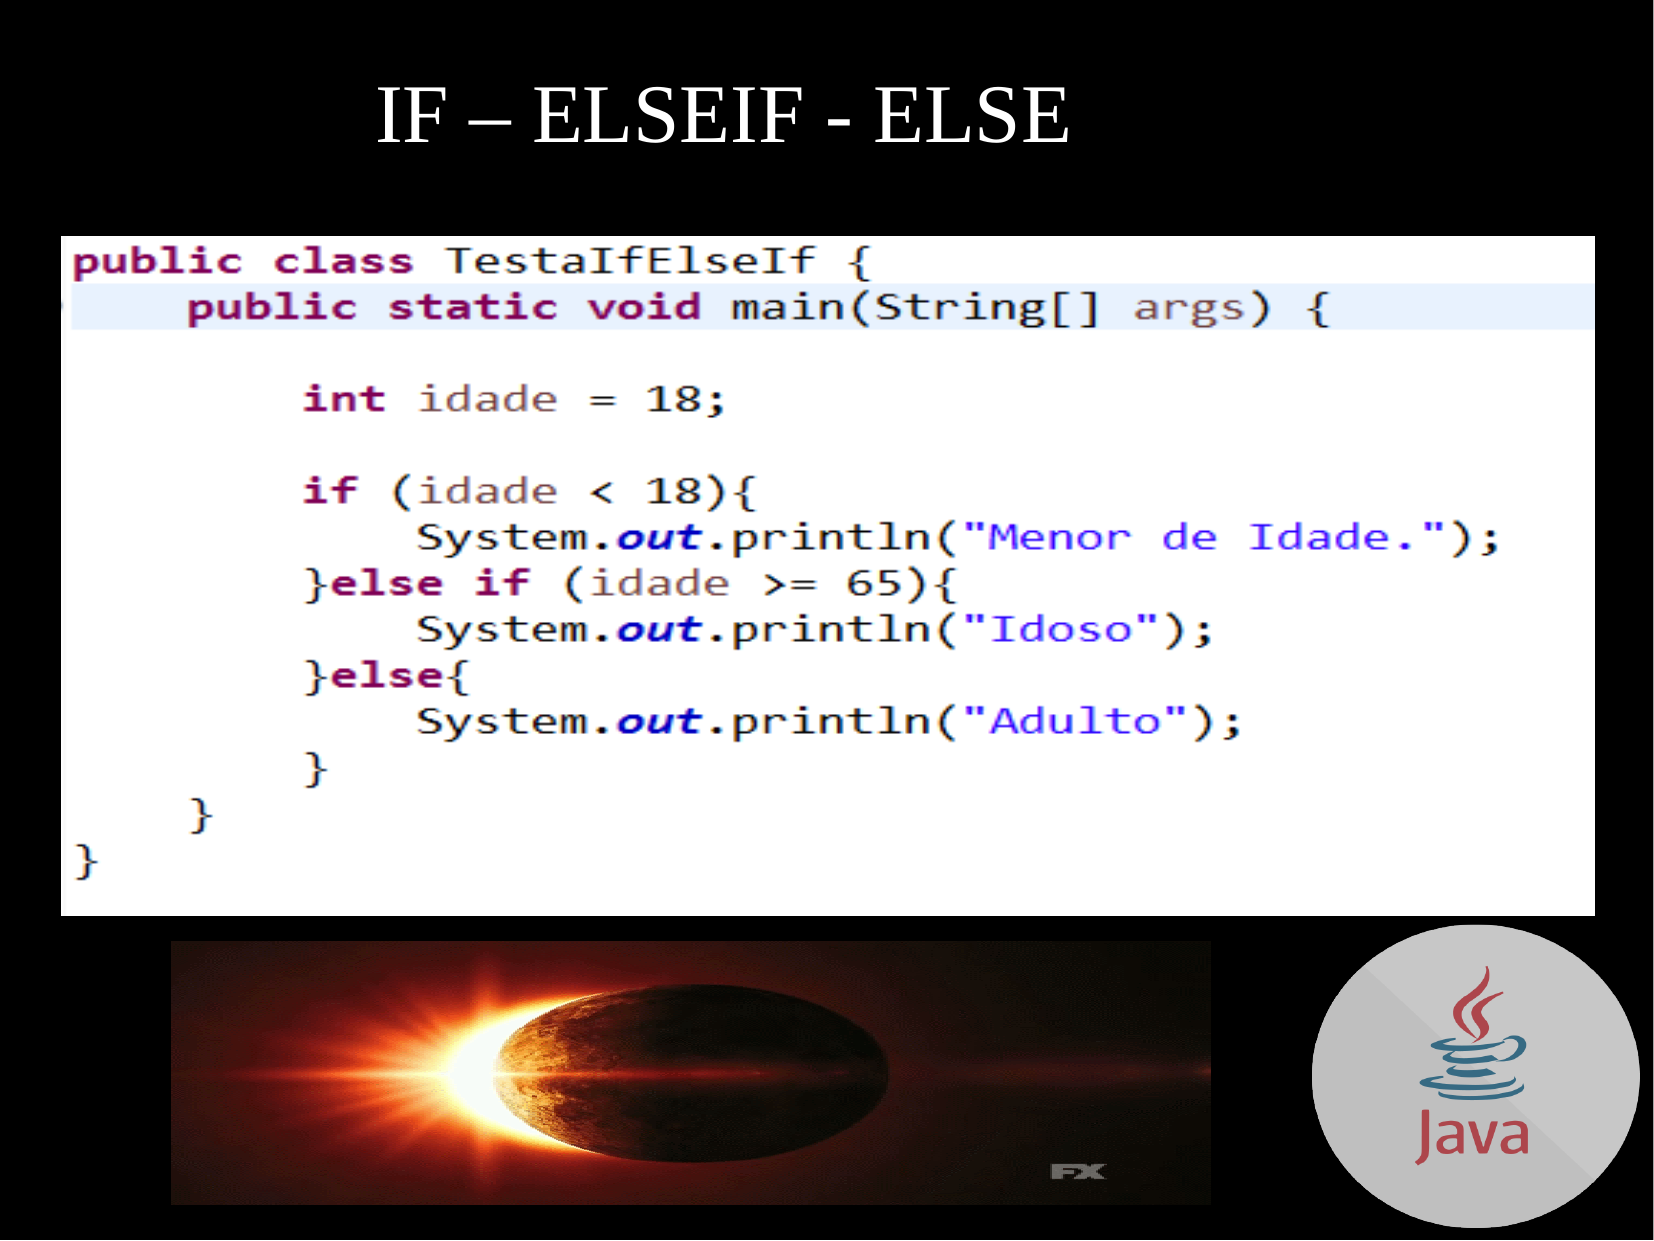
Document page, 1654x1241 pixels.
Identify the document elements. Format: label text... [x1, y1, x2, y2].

picture [61, 236, 1654, 1241]
text_box IF – ELSEIF - ELSE [360, 60, 1335, 236]
